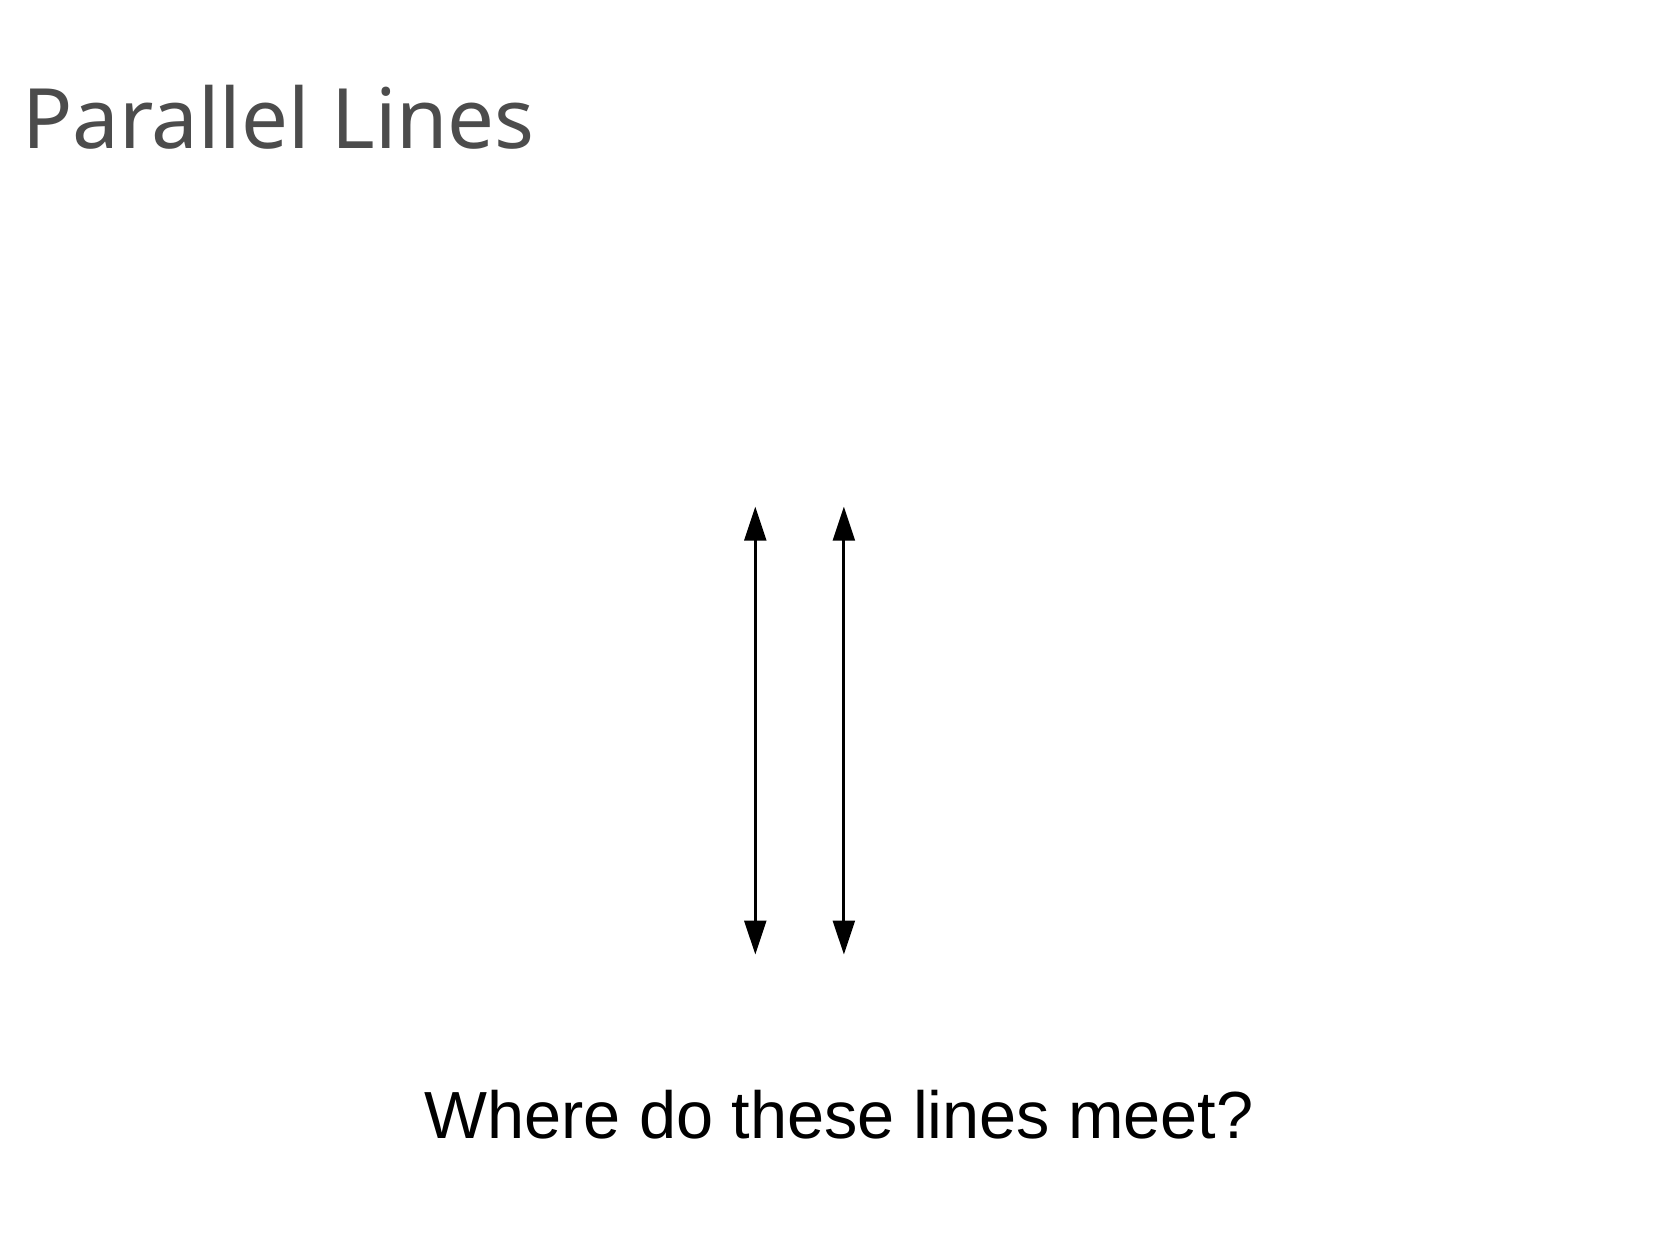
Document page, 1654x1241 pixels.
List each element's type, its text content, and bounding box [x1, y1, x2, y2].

subtitle Where do these lines meet? [25, 1017, 1654, 1213]
title Parallel Lines [22, 26, 1654, 205]
